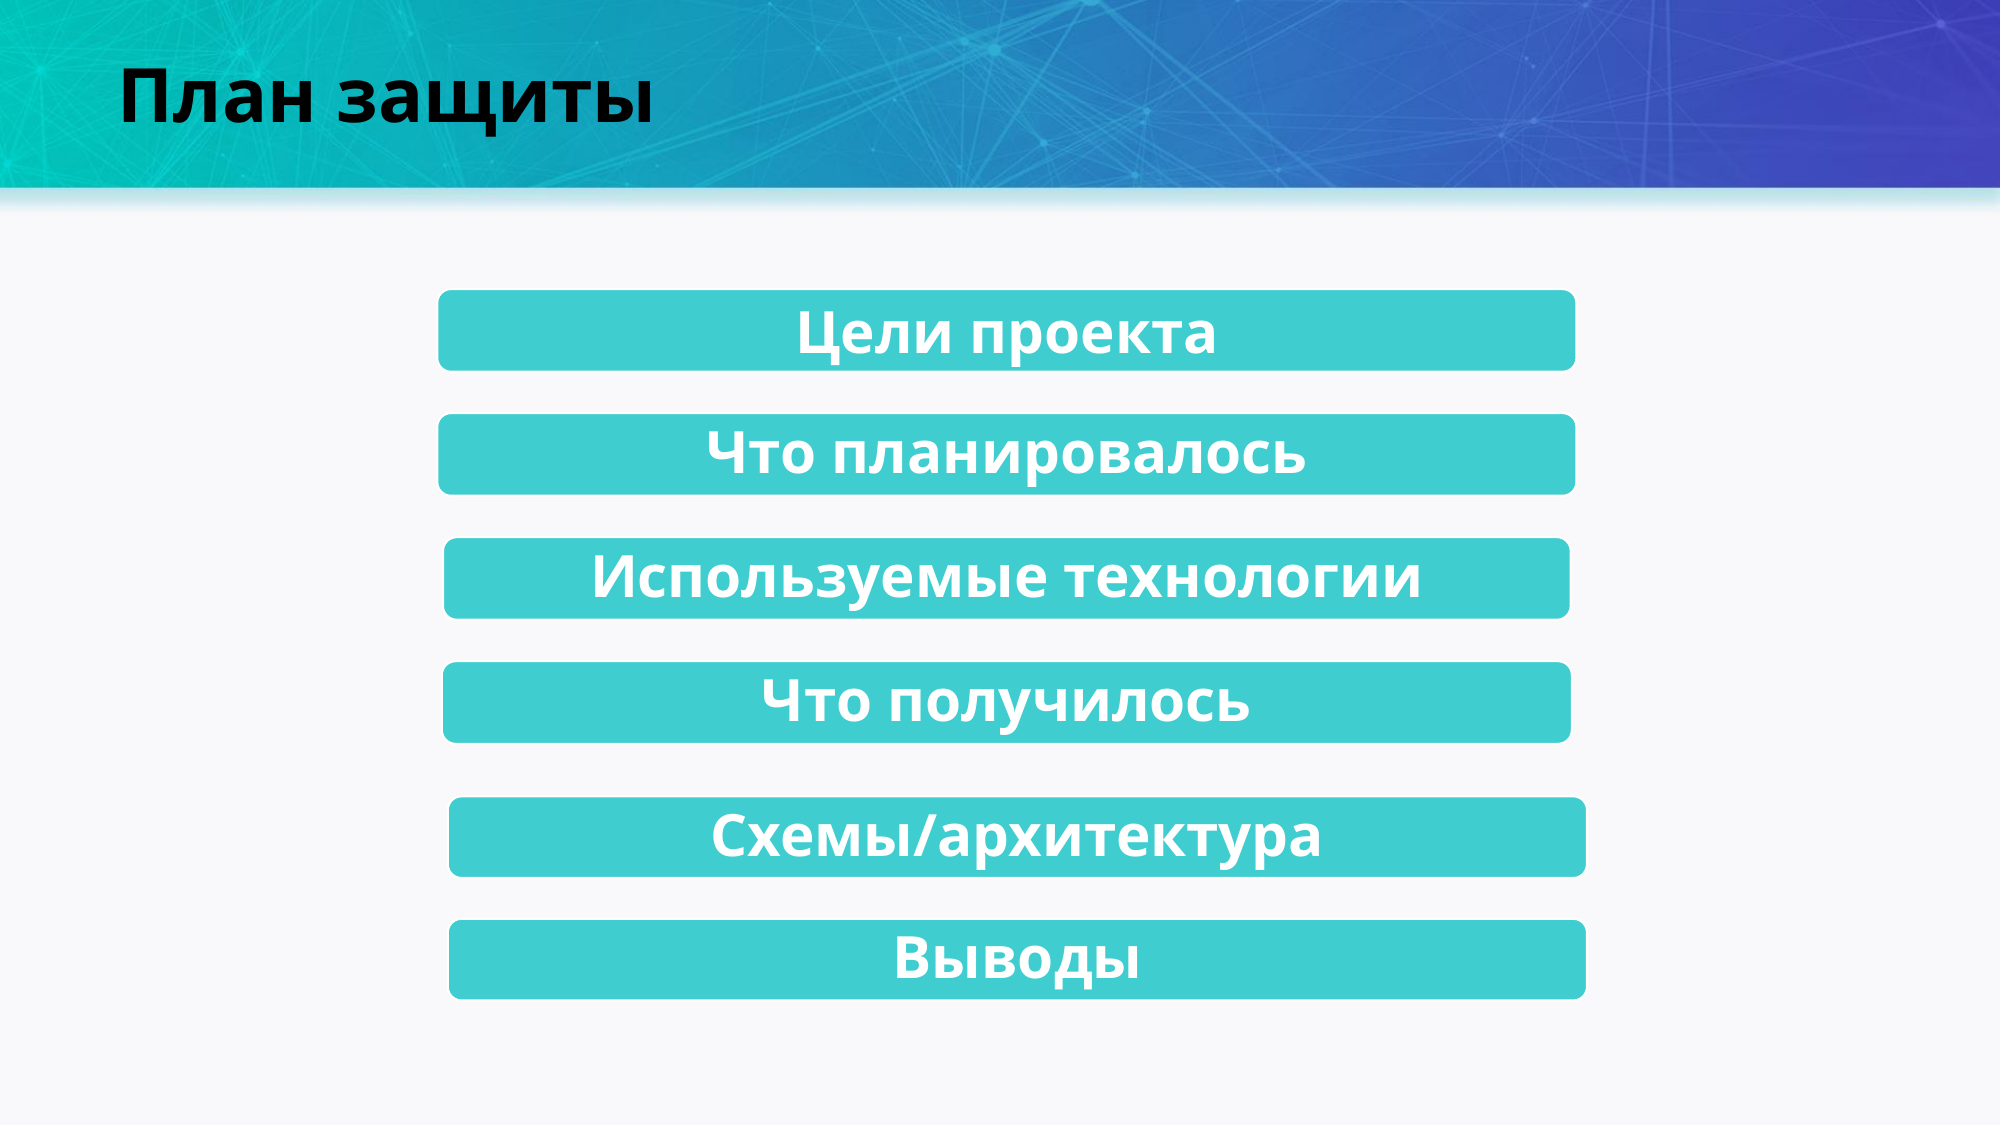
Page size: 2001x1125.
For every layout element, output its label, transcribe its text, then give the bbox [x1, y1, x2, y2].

text_box [437, 293, 441, 368]
text_box [1583, 800, 1587, 875]
text_box План защиты [117, 57, 1882, 140]
text_box [1568, 665, 1572, 740]
text_box [1572, 416, 1577, 493]
text_box Что получилось [446, 663, 1568, 742]
text_box [437, 417, 441, 492]
picture [0, 0, 2000, 1125]
text_box Цели проекта [441, 291, 1572, 370]
text_box [447, 922, 452, 997]
text_box Выводы [452, 921, 1583, 998]
text_box [441, 665, 446, 740]
text_box [442, 541, 447, 616]
text_box [1583, 922, 1587, 997]
text_box [447, 800, 452, 875]
text_box Схемы/архитектура [452, 798, 1583, 876]
text_box [1572, 292, 1577, 369]
text_box Что планировалось [441, 415, 1572, 494]
text_box [1567, 541, 1571, 616]
text_box Используемые технологии [447, 539, 1567, 618]
